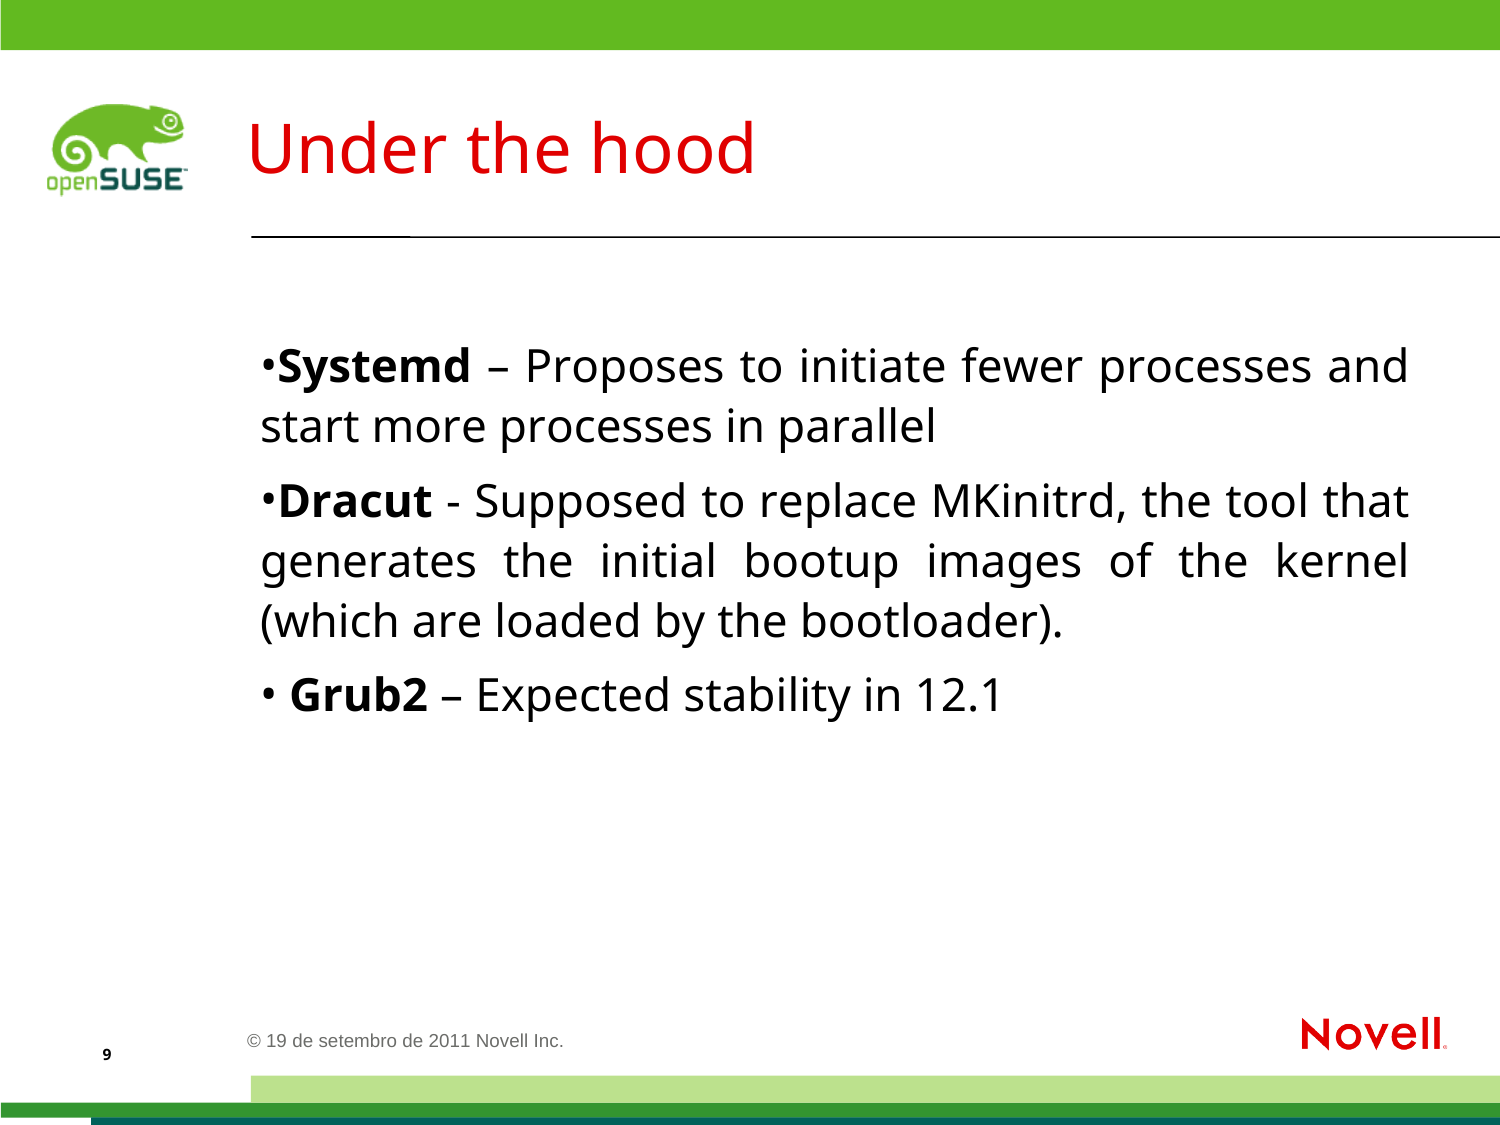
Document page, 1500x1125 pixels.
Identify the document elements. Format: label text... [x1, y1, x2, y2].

picture [1295, 1026, 1453, 1056]
list Systemd – Proposes to initiate fewer processes and start more processes in parallel Dracut - Supposed to replace MKinitrd, the tool that generates the initial bootup images of the kernel (which are loaded by the bootloader). Grub2 – Expected stability in 12.1 [245, 267, 1458, 1026]
title Under the hood [246, 60, 1409, 239]
picture [47, 104, 188, 197]
